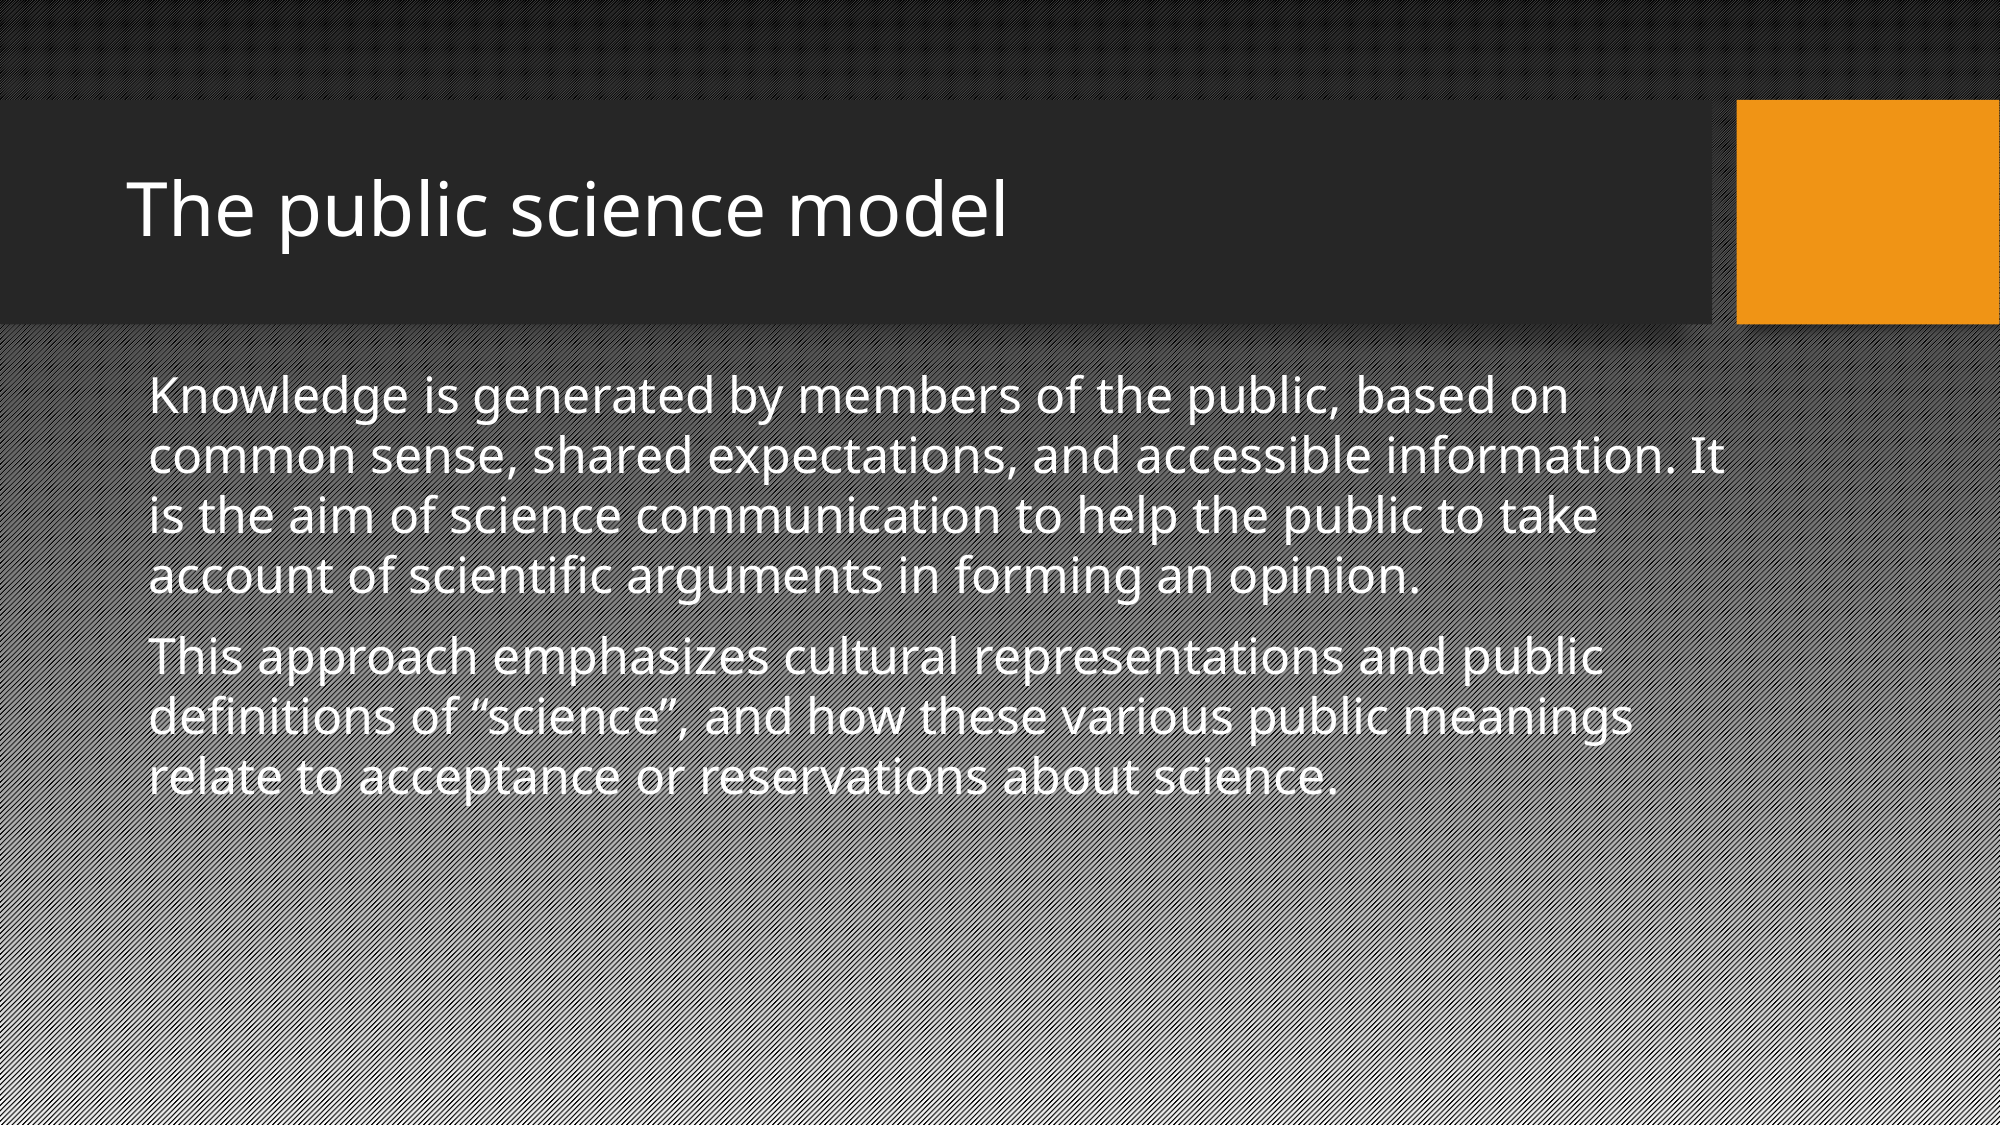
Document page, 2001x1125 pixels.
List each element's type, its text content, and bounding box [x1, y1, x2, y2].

picture [0, 0, 2000, 1125]
title The public science model [111, 123, 1689, 301]
list Knowledge is generated by members of the public, based on common sense, shared expectations, and accessible information. It is the aim of science communication to help the public to take account of scientific arguments in forming an opinion. This approach emphasizes cultural representations and public definitions of “science”, and how these various public meanings relate to acceptance or reservations about science. [133, 356, 1743, 971]
